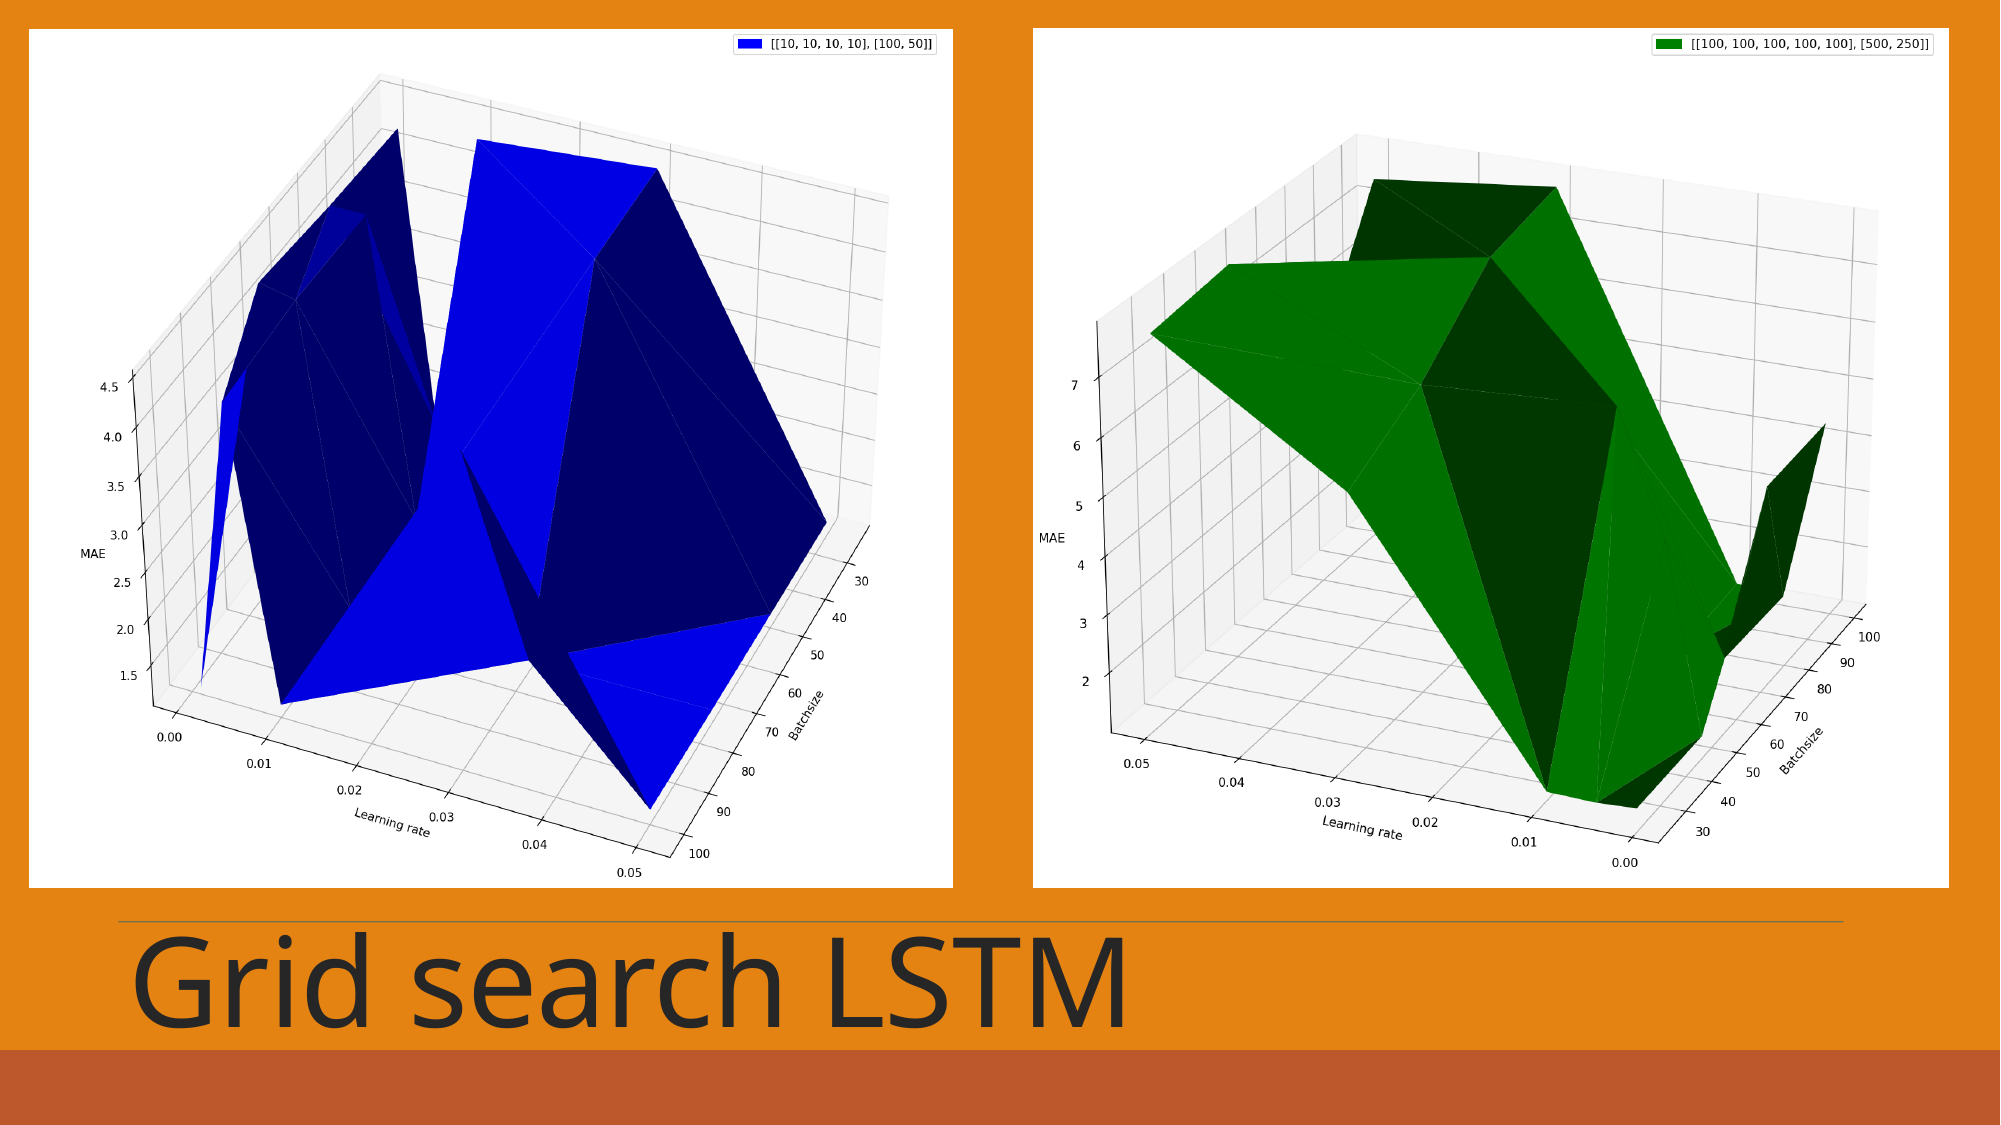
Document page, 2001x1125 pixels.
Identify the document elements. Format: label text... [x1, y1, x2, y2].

picture [29, 29, 953, 888]
picture [1033, 28, 1949, 888]
text_box [0, 0, 2000, 1125]
title Grid search LSTM [113, 887, 1904, 1039]
